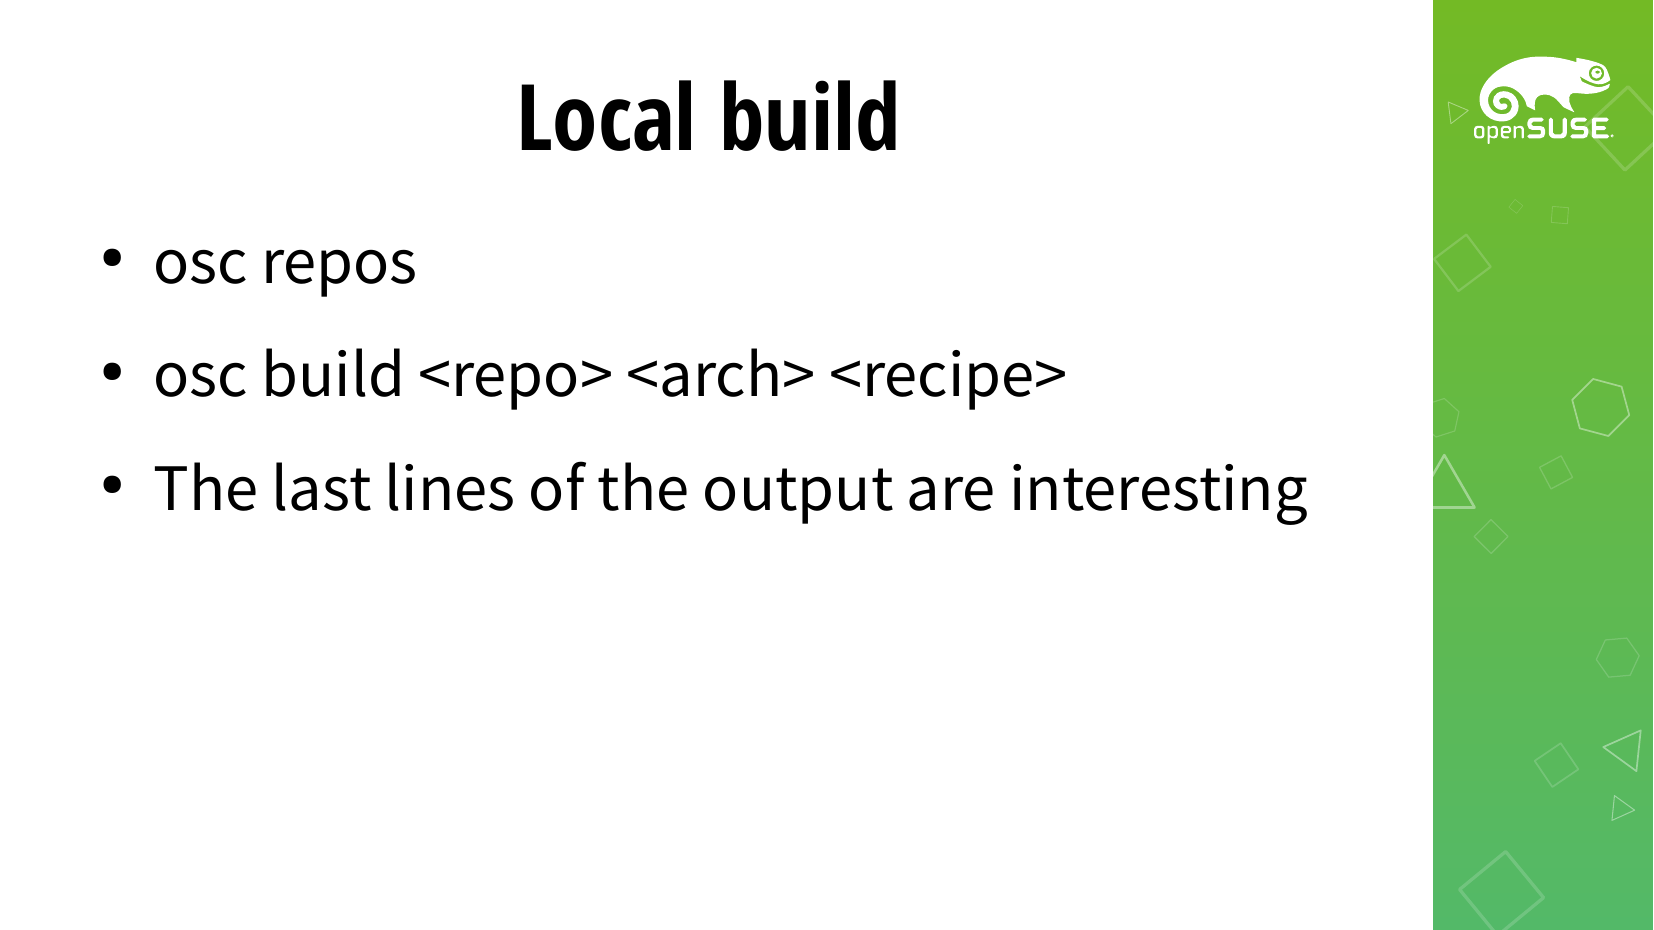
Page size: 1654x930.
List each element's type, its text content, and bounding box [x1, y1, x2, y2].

list osc repos osc build <repo> <arch> <recipe> The last lines of the output are interesting [82, 217, 1336, 757]
title Local build [82, 37, 1336, 193]
